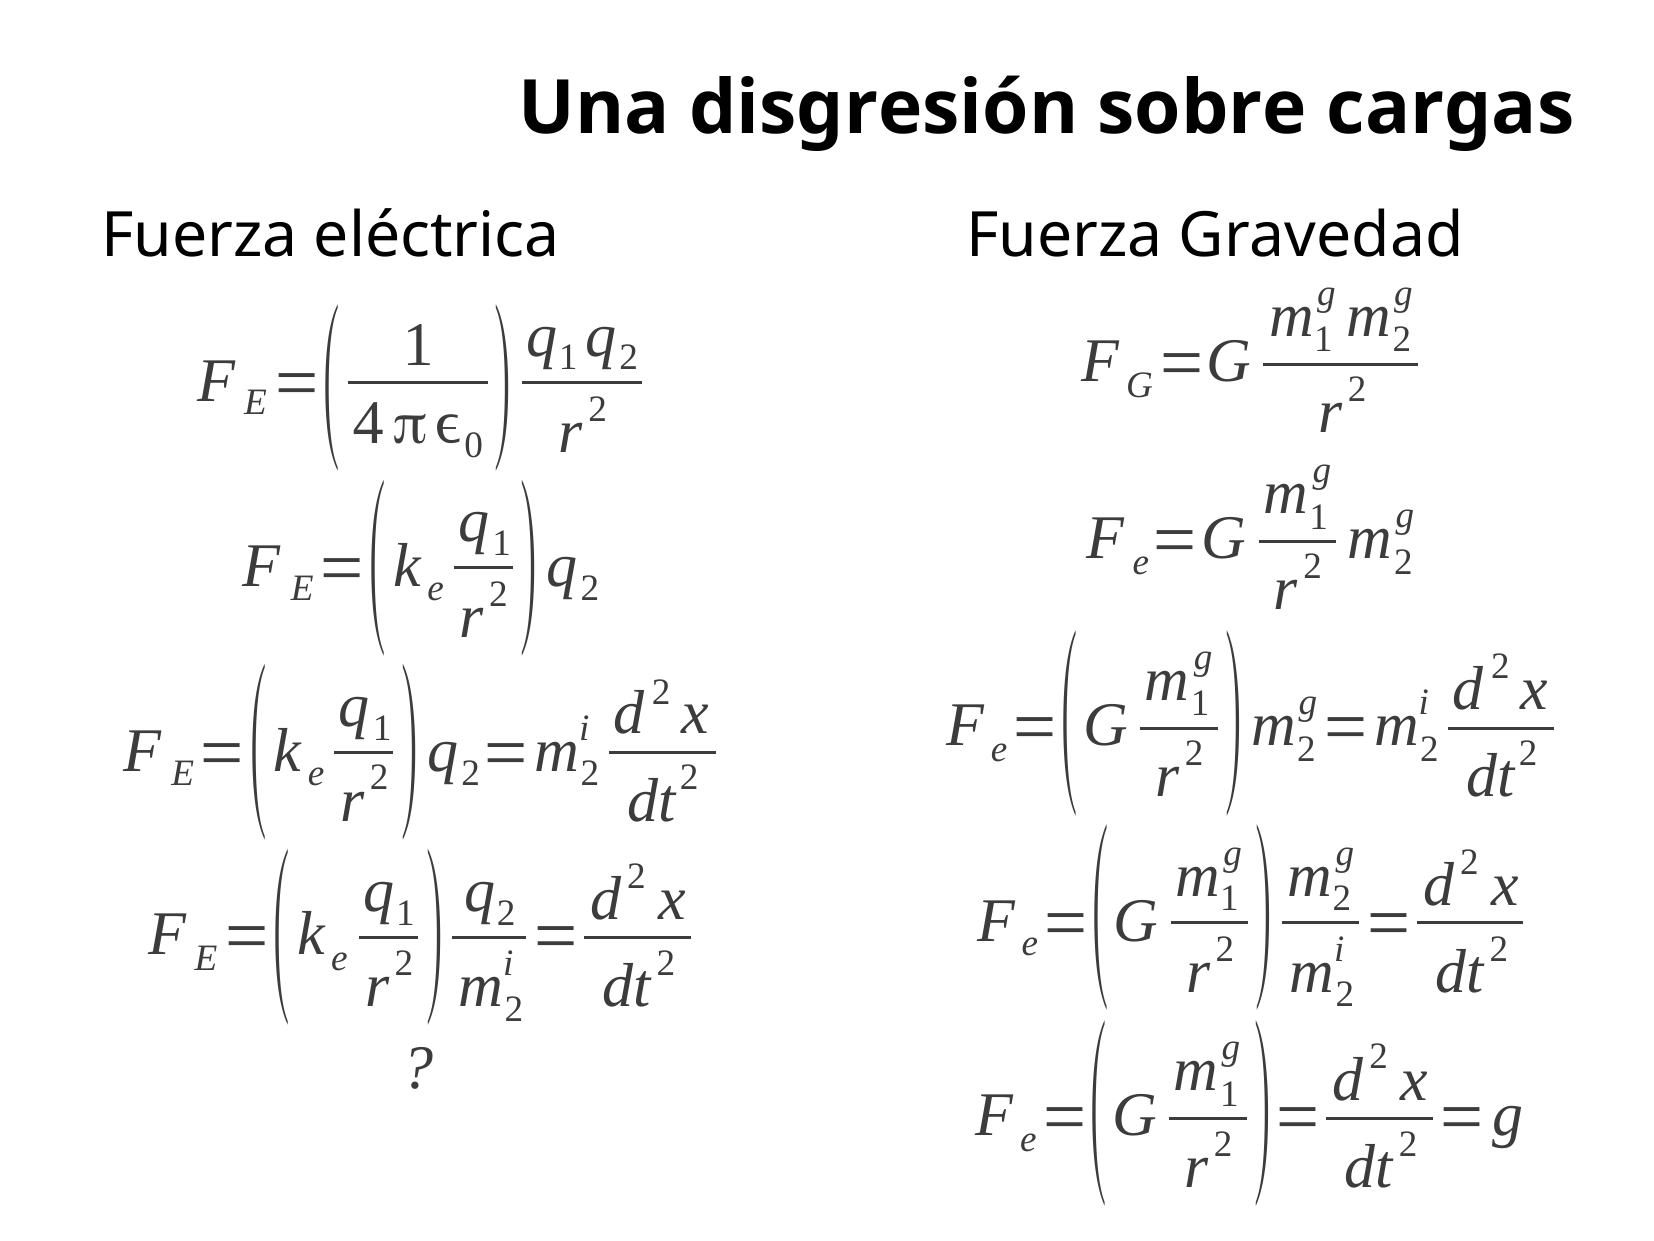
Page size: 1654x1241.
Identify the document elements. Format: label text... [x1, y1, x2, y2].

list Fuerza eléctrica Fuerza Gravedad [82, 187, 1571, 1007]
chart [112, 300, 728, 1104]
chart [935, 272, 1569, 1214]
title Una disgresión sobre cargas [86, 49, 1575, 151]
